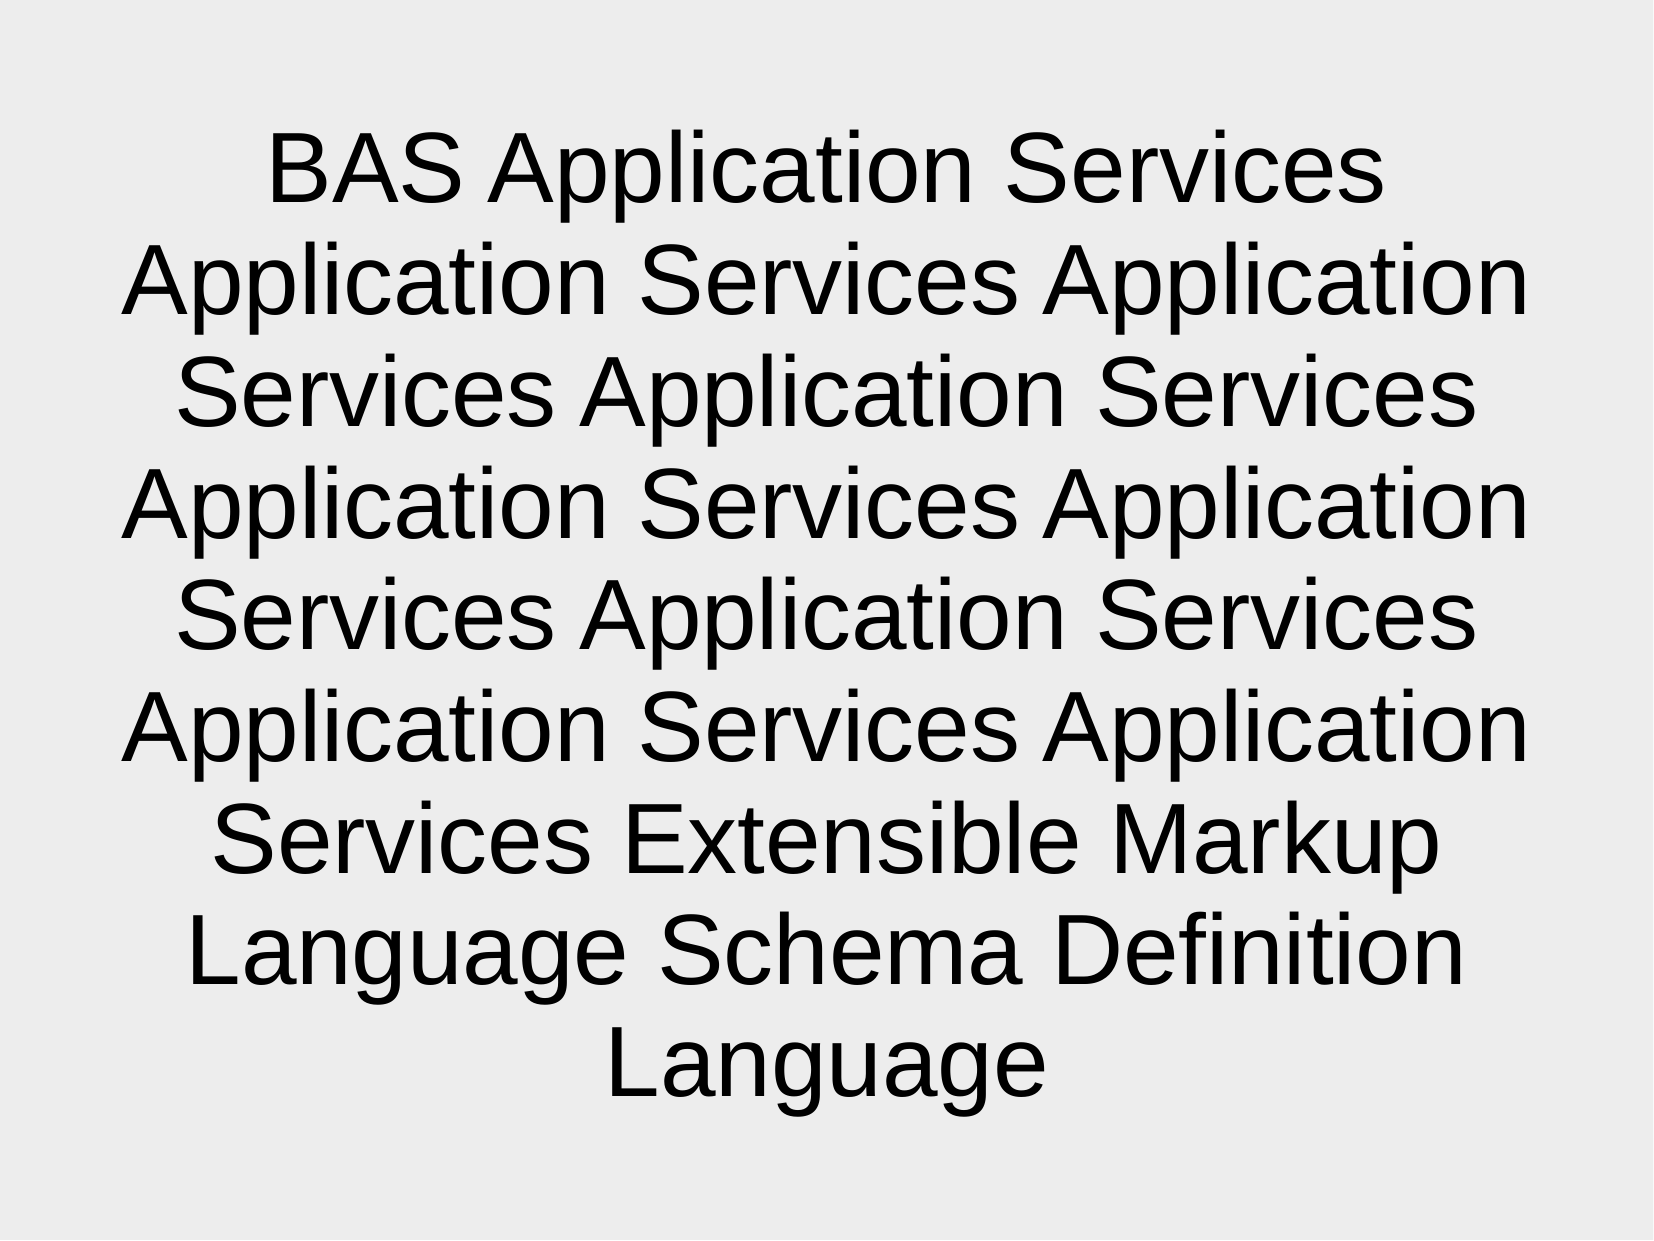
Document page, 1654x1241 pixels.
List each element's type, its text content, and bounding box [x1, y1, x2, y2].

text_box BAS Application Services Application Services Application Services Application Services Application Services Application Services Application Services Application Services Application Services Extensible Markup Language Schema Definition Language [0, 105, 1654, 1124]
